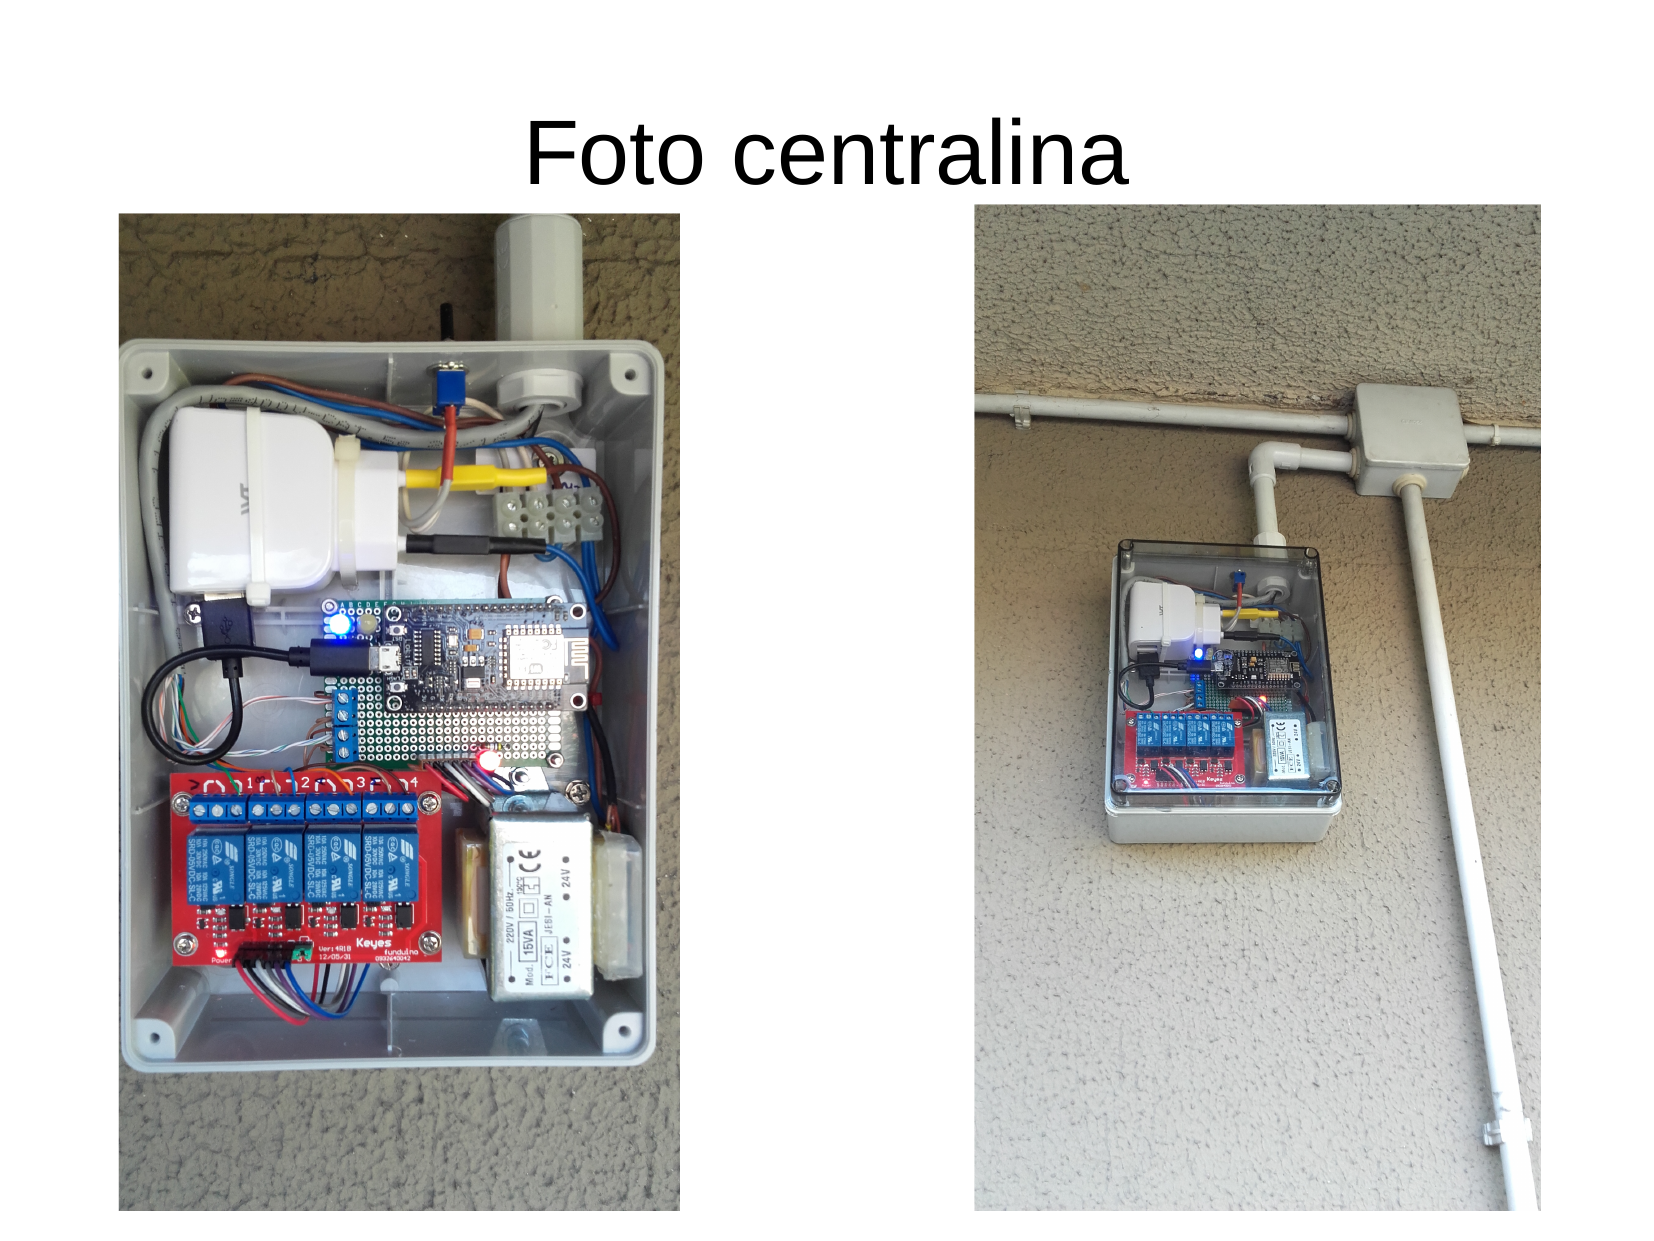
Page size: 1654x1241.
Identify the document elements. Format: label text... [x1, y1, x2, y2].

title Foto centralina [82, 49, 1571, 257]
picture [974, 204, 1541, 1211]
picture [118, 213, 680, 1211]
